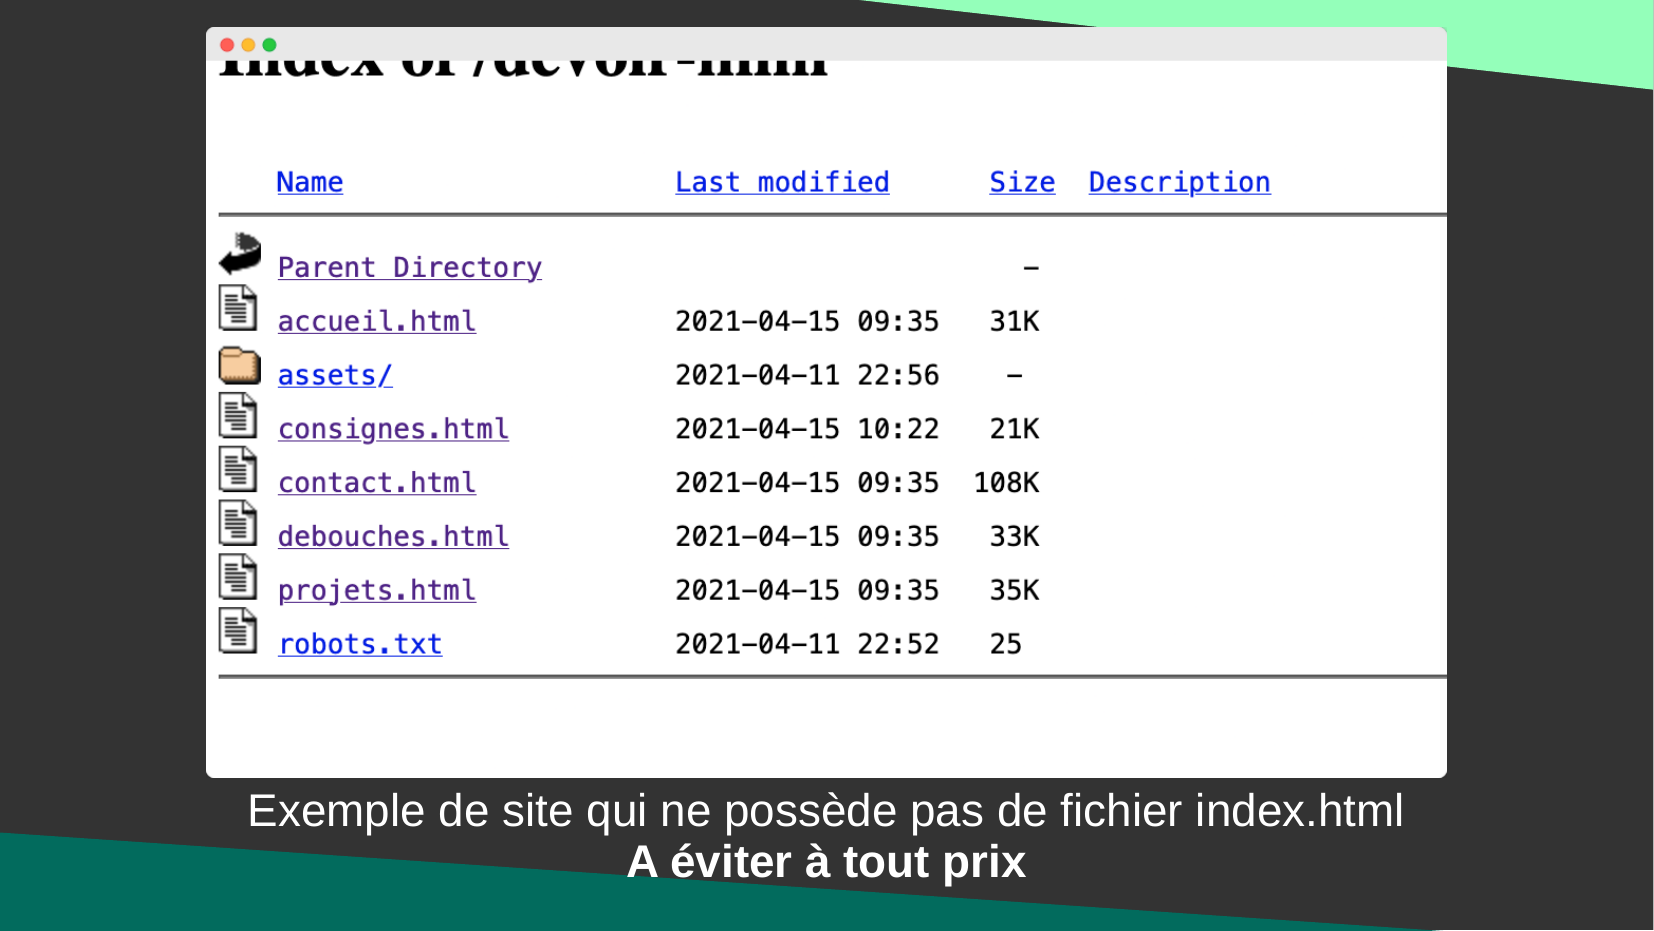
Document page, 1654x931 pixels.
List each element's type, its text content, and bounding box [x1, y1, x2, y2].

picture [206, 27, 1447, 778]
text_box [859, 0, 1654, 90]
text_box Exemple de site qui ne possède pas de fichier index.html A éviter à tout prix [191, 777, 1462, 895]
